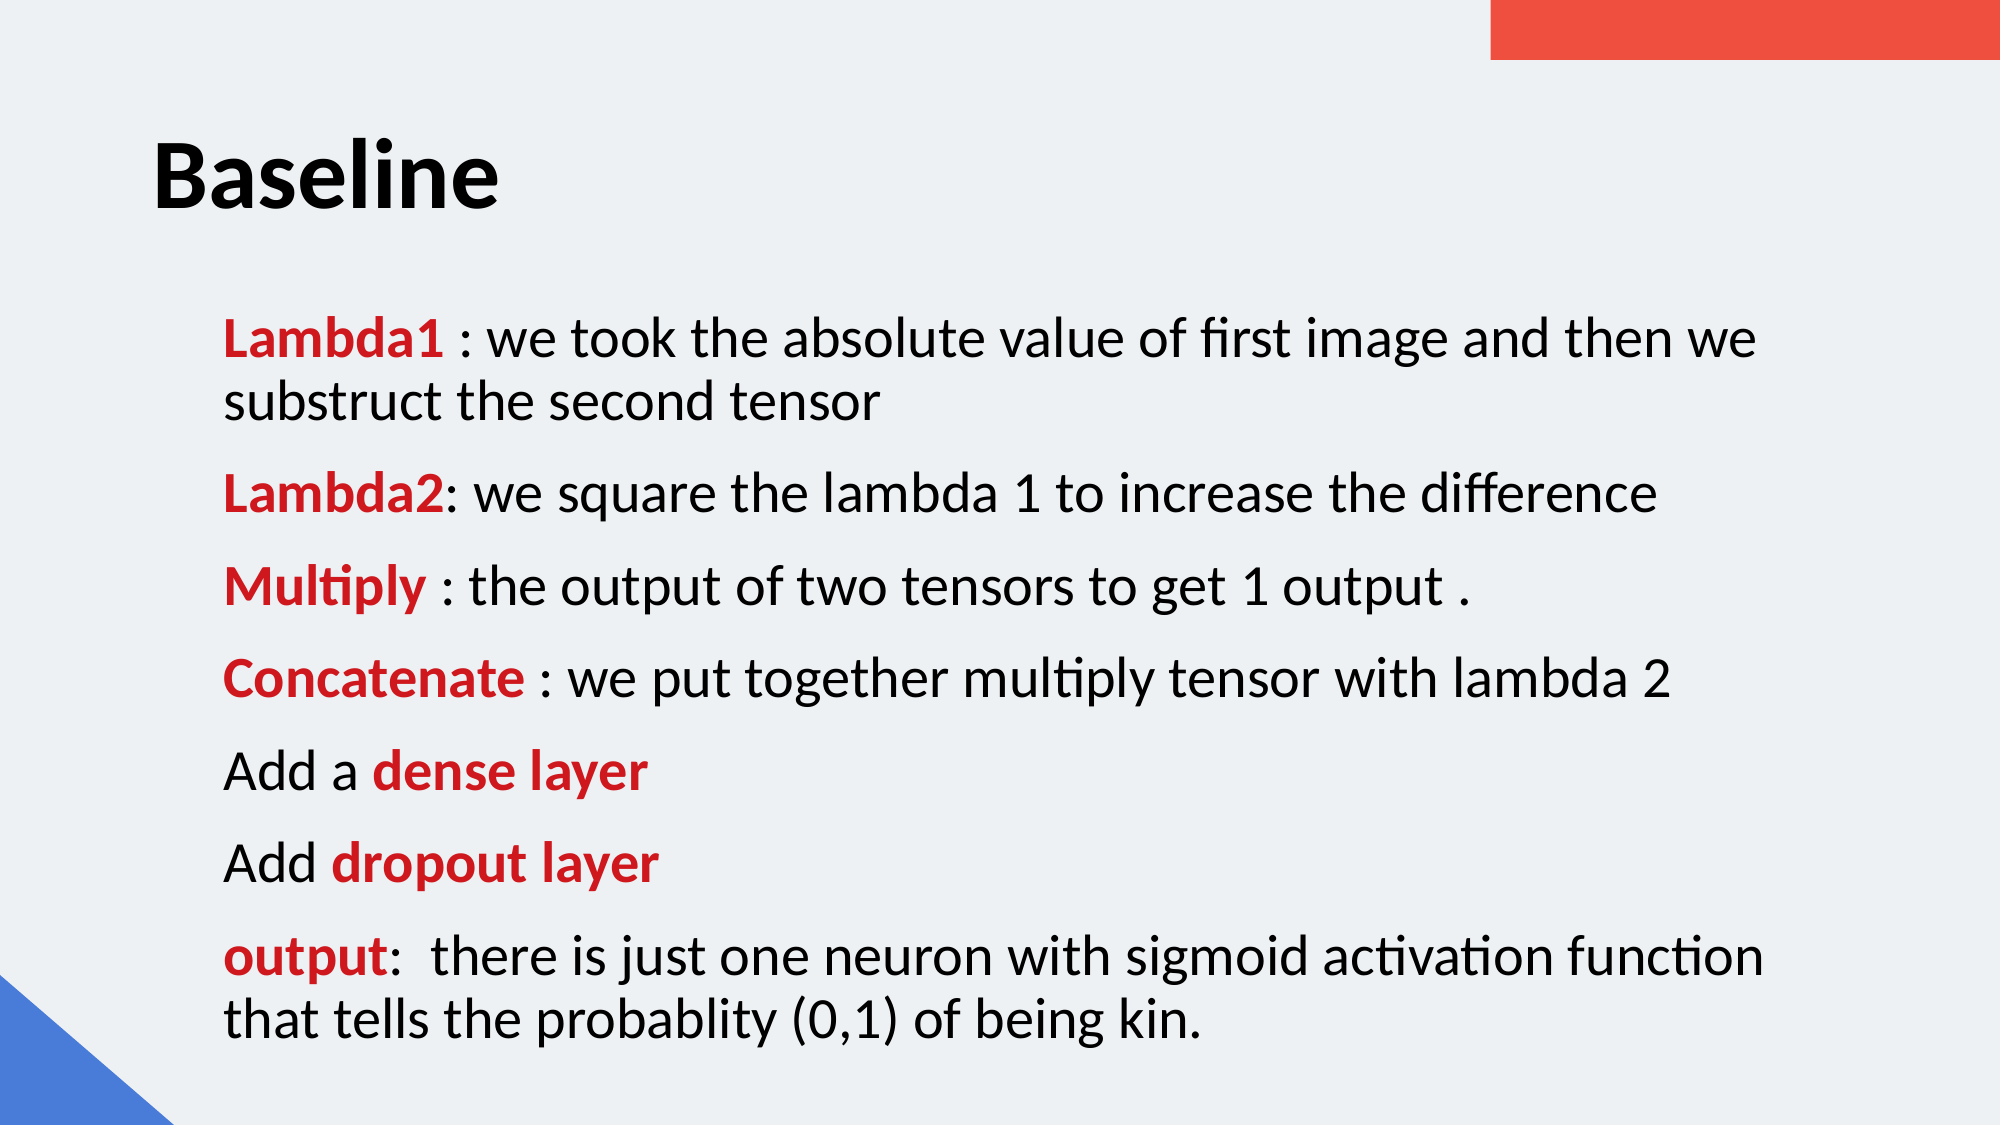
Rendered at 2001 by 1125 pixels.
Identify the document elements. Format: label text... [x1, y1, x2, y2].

title Baseline [137, 59, 1863, 278]
text_box [0, 974, 174, 1125]
text_box [1490, 0, 2000, 60]
list Lambda1 : we took the absolute value of first image and then we substruct the second tensor Lambda2: we square the lambda 1 to increase the difference Multiply : the output of two tensors to get 1 output . Concatenate : we put together multiply tensor with lambda 2 Add a dense layer Add dropout layer output: there is just one neuron with sigmoid activation function that tells the probablity (0,1) of being kin. [137, 299, 1863, 1081]
